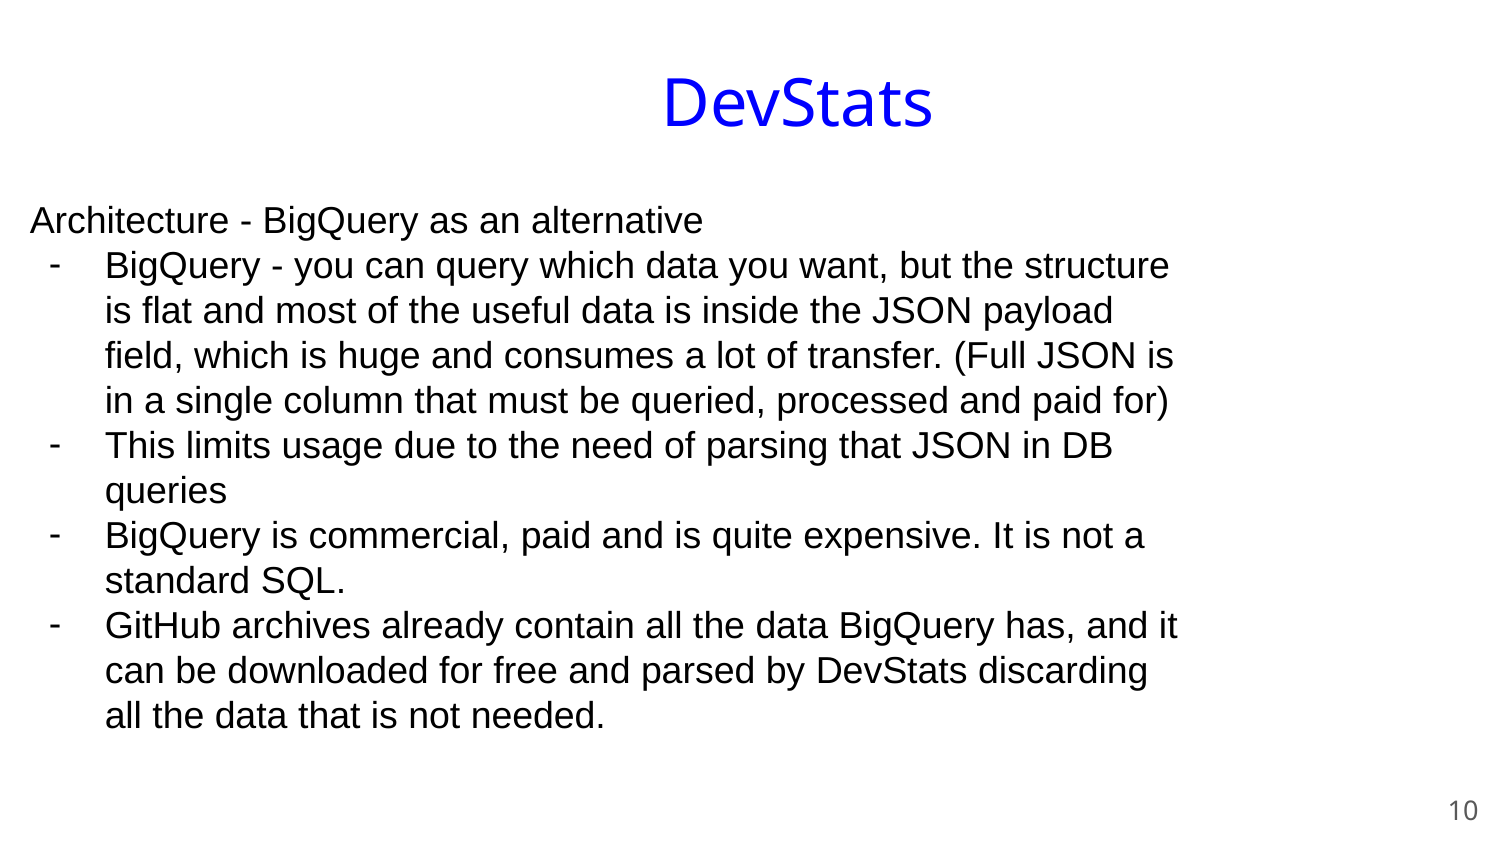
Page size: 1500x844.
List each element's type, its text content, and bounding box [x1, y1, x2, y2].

slide_number <number> [1403, 779, 1494, 844]
title DevStats [646, 41, 1208, 159]
text_box Architecture - BigQuery as an alternative BigQuery - you can query which data you want, but the structure is flat and most of the useful data is inside the JSON payload field, which is huge and consumes a lot of transfer. (Full JSON is in a single column that must be queried, processed and paid for) This limits usage due to the need of parsing that JSON in DB queries BigQuery is commercial, paid and is quite expensive. It is not a standard SQL. GitHub archives already contain all the data BigQuery has, and it can be downloaded for free and parsed by DevStats discarding all the data that is not needed. [14, 181, 1208, 780]
